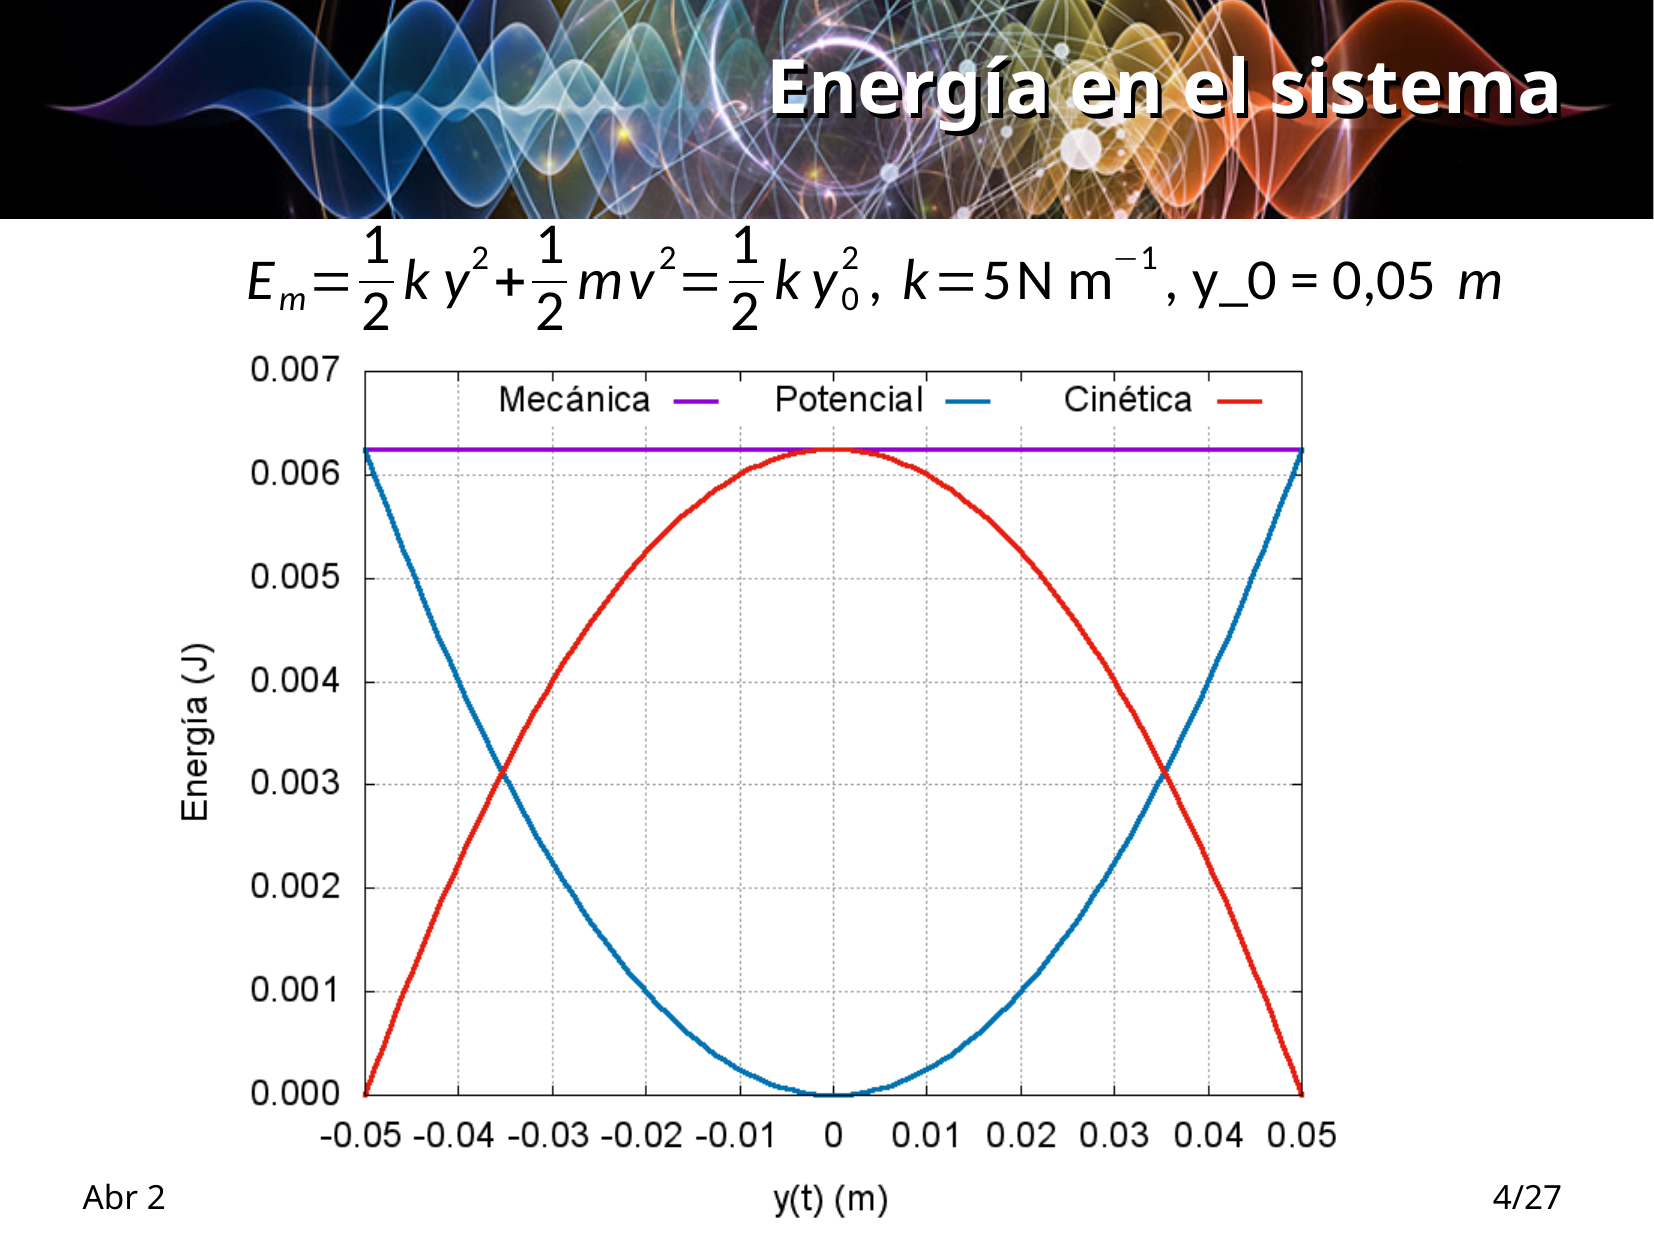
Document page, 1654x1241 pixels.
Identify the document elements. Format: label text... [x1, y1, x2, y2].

picture [165, 329, 1366, 1231]
title Energía en el sistema [75, 19, 1564, 151]
picture [0, 0, 1654, 219]
chart [525, 347, 537, 431]
chart [240, 220, 1518, 346]
